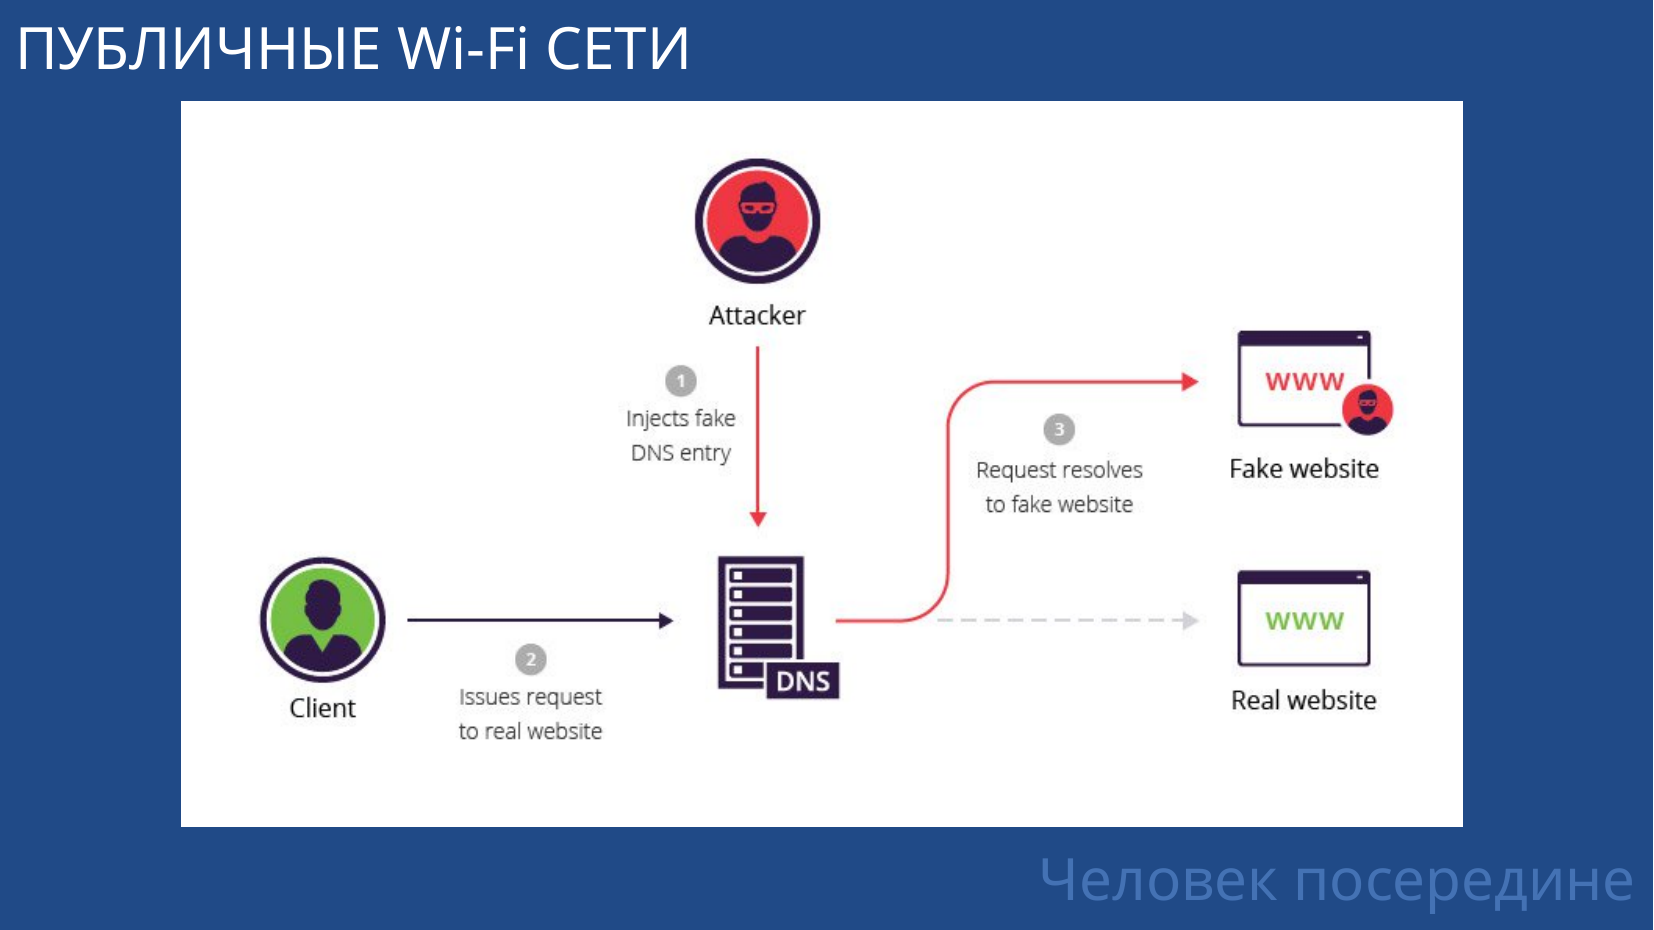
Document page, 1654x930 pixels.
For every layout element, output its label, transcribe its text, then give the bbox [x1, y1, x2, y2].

picture [181, 101, 1463, 827]
text_box ПУБЛИЧНЫЕ Wi-Fi СЕТИ [0, 0, 1653, 146]
text_box Человек посередине [0, 825, 1651, 930]
